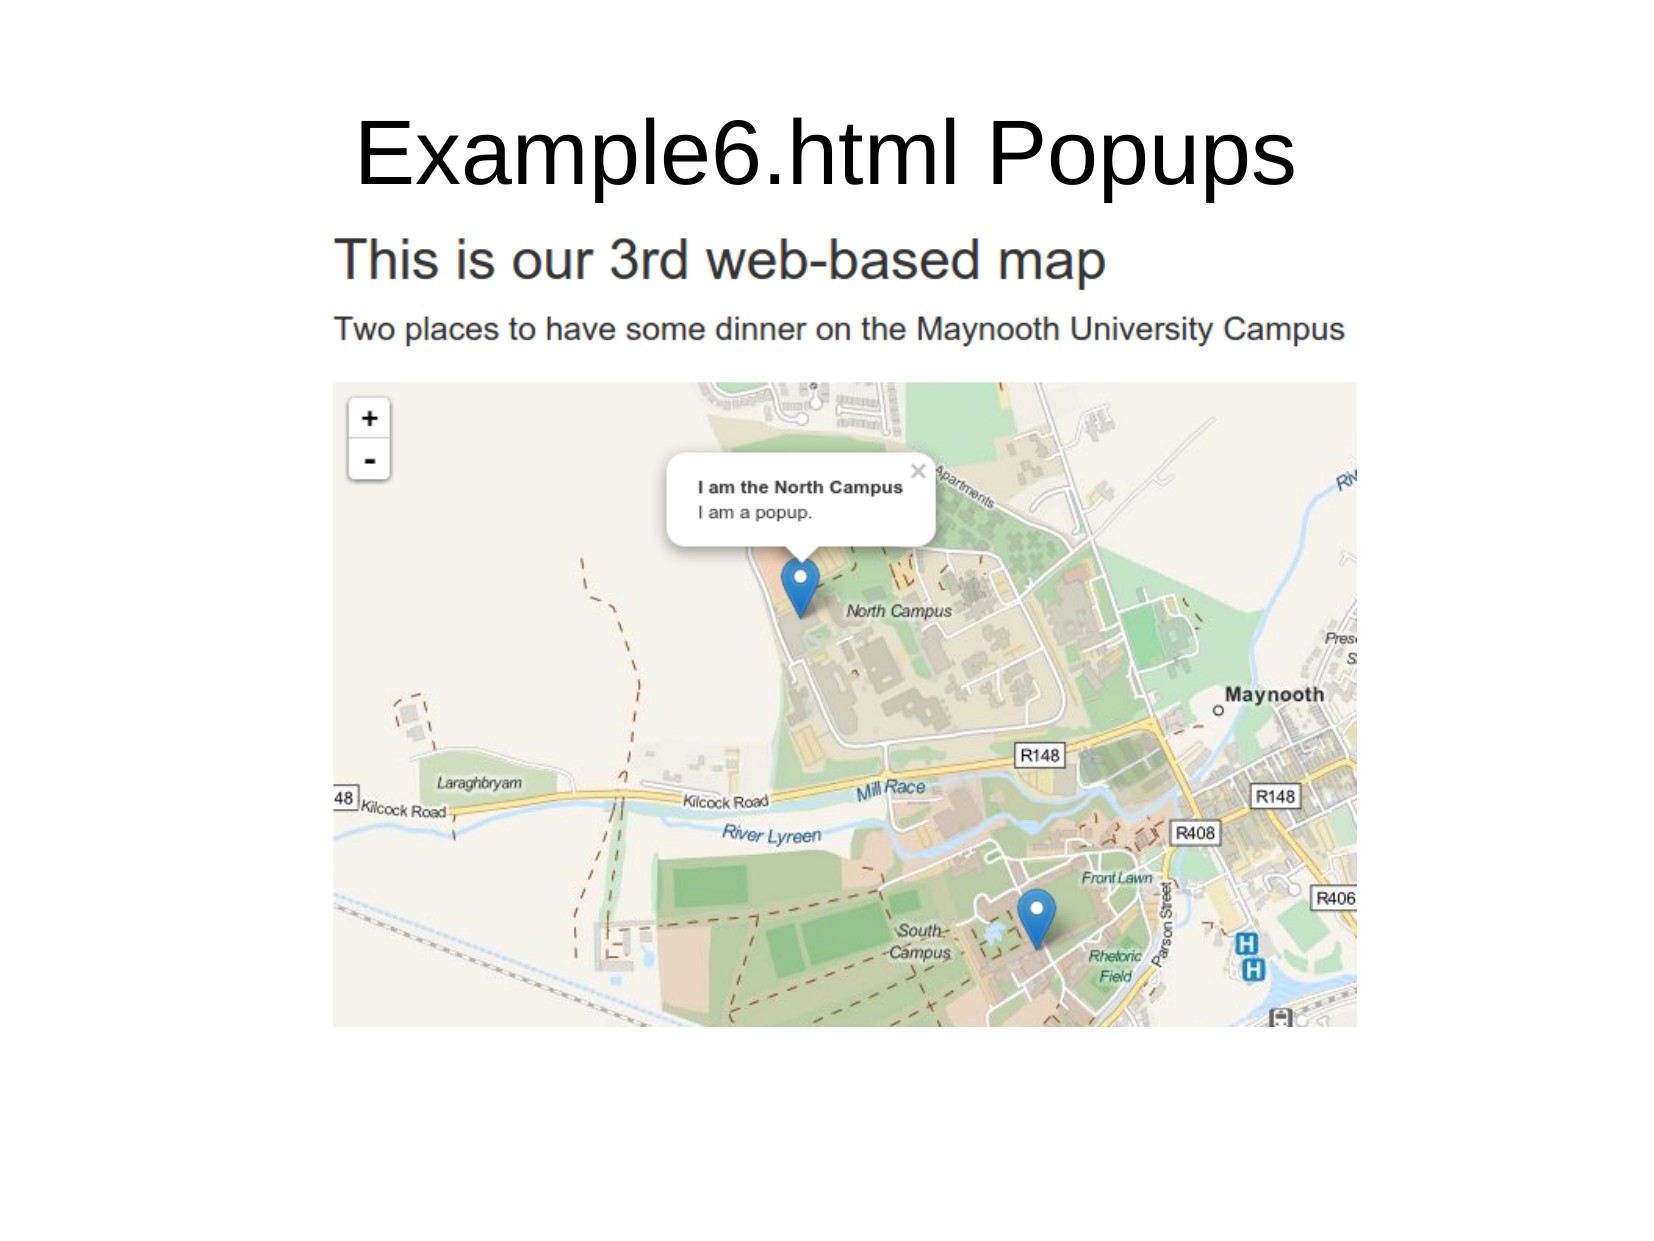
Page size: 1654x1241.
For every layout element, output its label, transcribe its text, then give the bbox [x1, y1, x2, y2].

picture [296, 212, 1357, 1027]
title Example6.html Popups [82, 49, 1571, 257]
